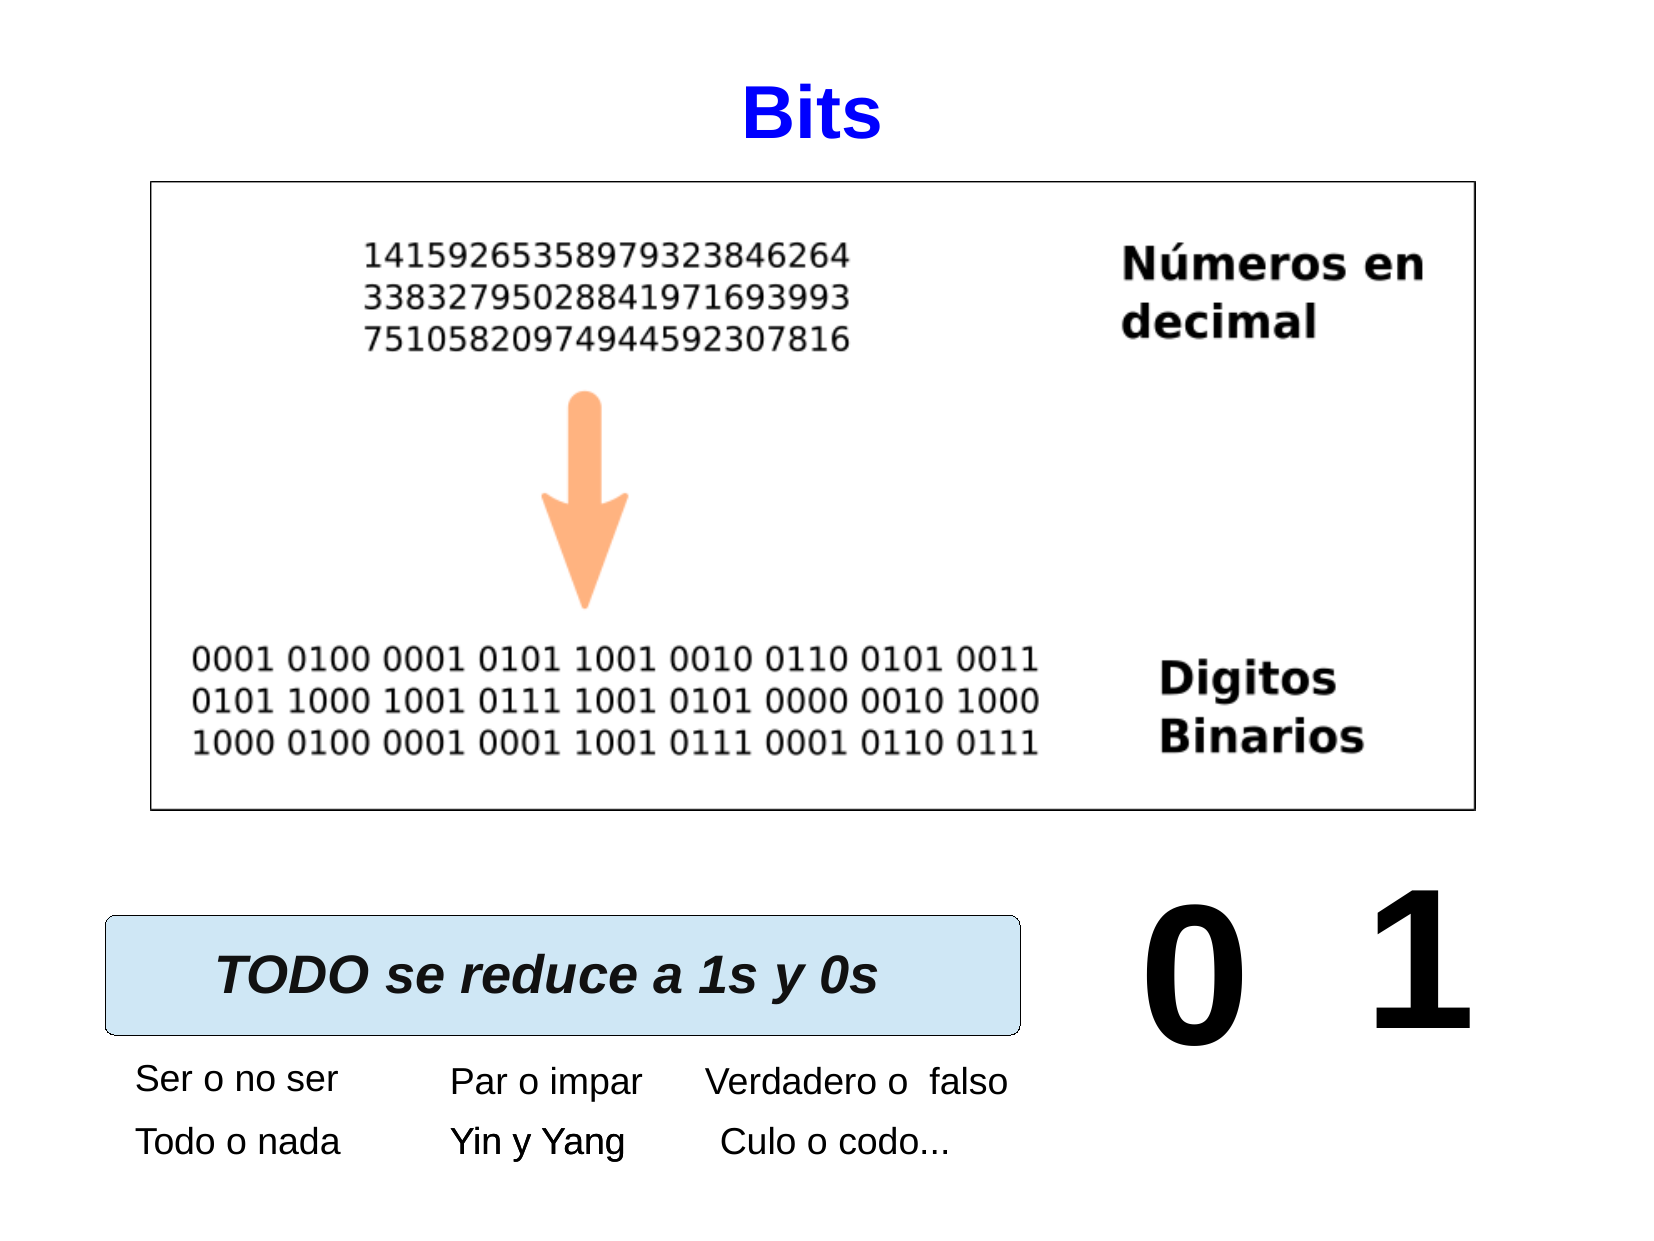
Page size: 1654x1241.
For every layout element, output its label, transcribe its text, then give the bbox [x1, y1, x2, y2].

text_box [105, 915, 1021, 1036]
text_box Par o impar [435, 1053, 676, 1111]
text_box TODO se reduce a 1s y 0s [195, 930, 901, 1021]
text_box Yin y Yang [435, 1113, 676, 1171]
text_box Ser o no ser [120, 1050, 361, 1107]
text_box Todo o nada [120, 1113, 361, 1171]
picture [150, 181, 1476, 811]
text_box 0 [1125, 856, 1276, 1096]
text_box Culo o codo... [705, 1113, 1006, 1212]
text_box Bits [64, 60, 1561, 166]
text_box Verdadero o falso [690, 1053, 1036, 1111]
text_box 1 [1350, 840, 1501, 1079]
